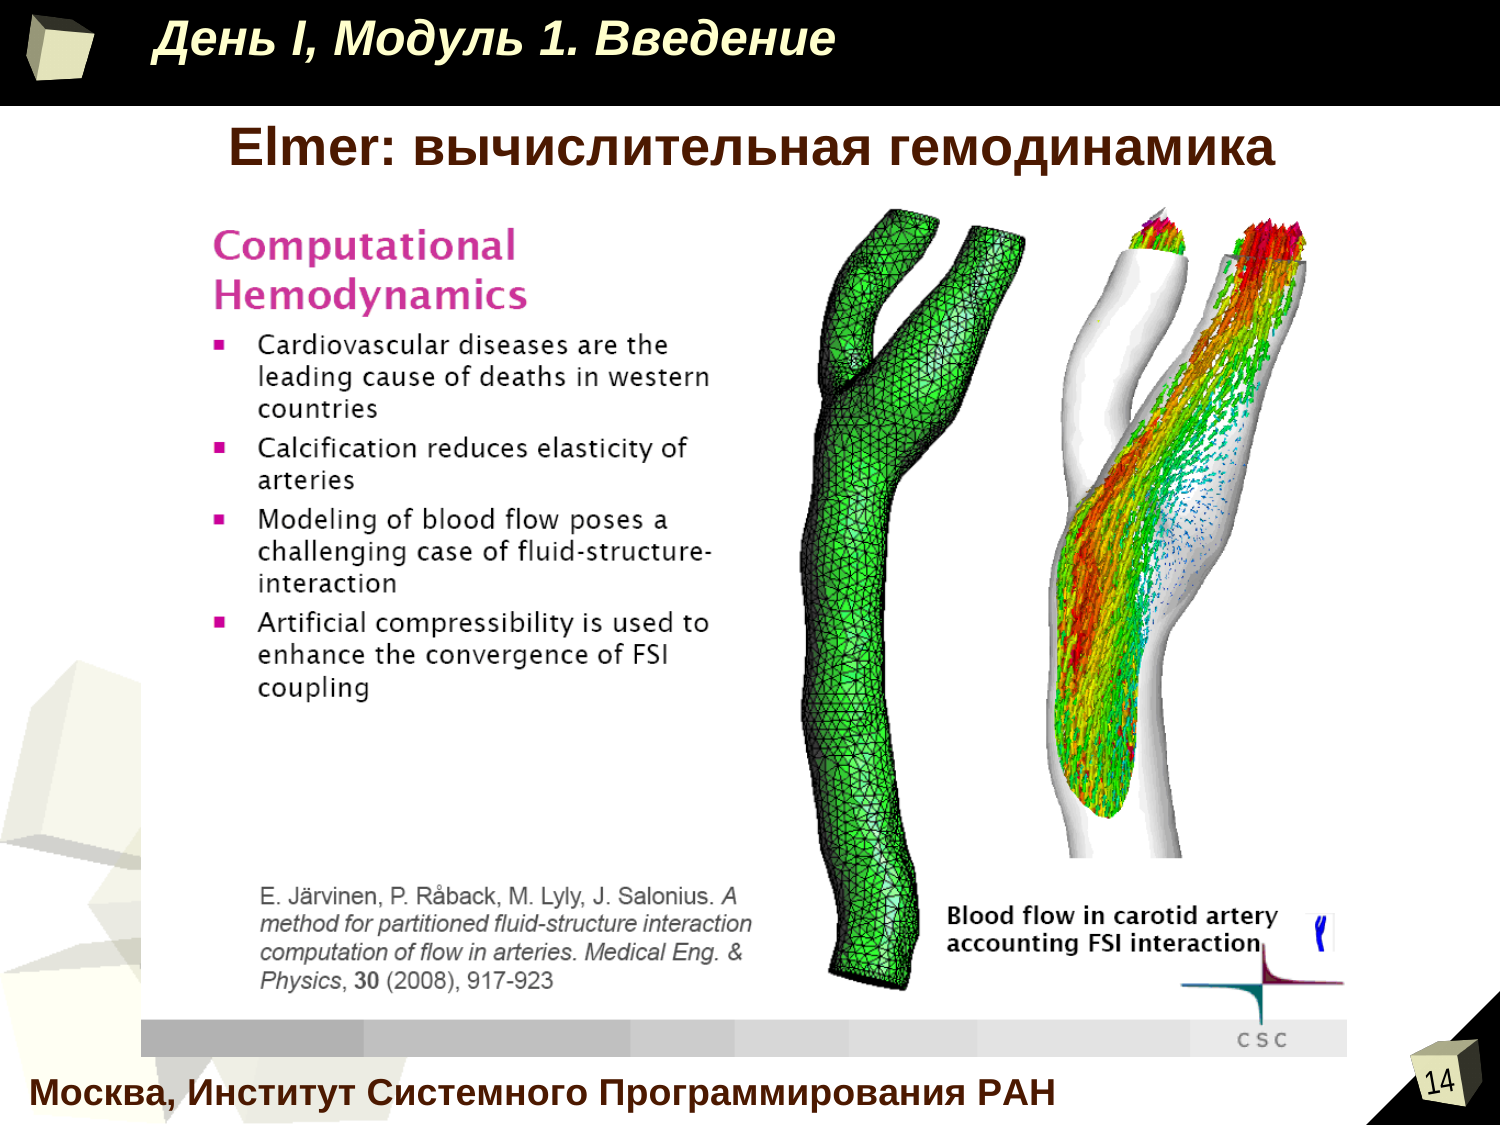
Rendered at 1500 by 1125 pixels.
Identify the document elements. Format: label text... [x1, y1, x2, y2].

text_box Elmer: вычислительная гемодинамика [5, 104, 1500, 184]
picture [423, 1088, 433, 1102]
picture [0, 184, 1347, 1125]
